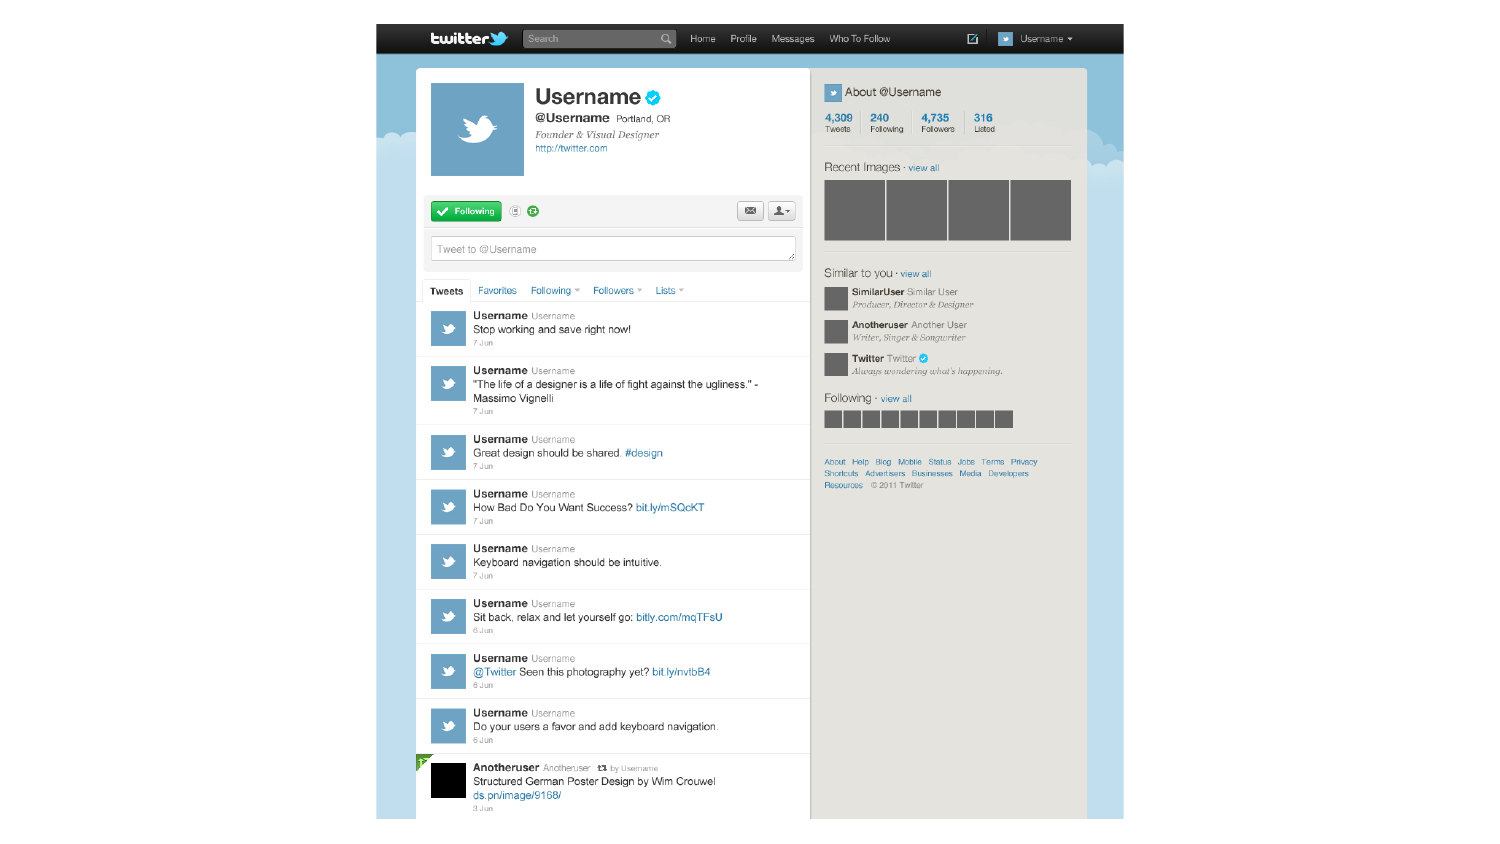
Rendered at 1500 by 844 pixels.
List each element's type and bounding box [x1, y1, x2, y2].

picture [376, 24, 1124, 819]
